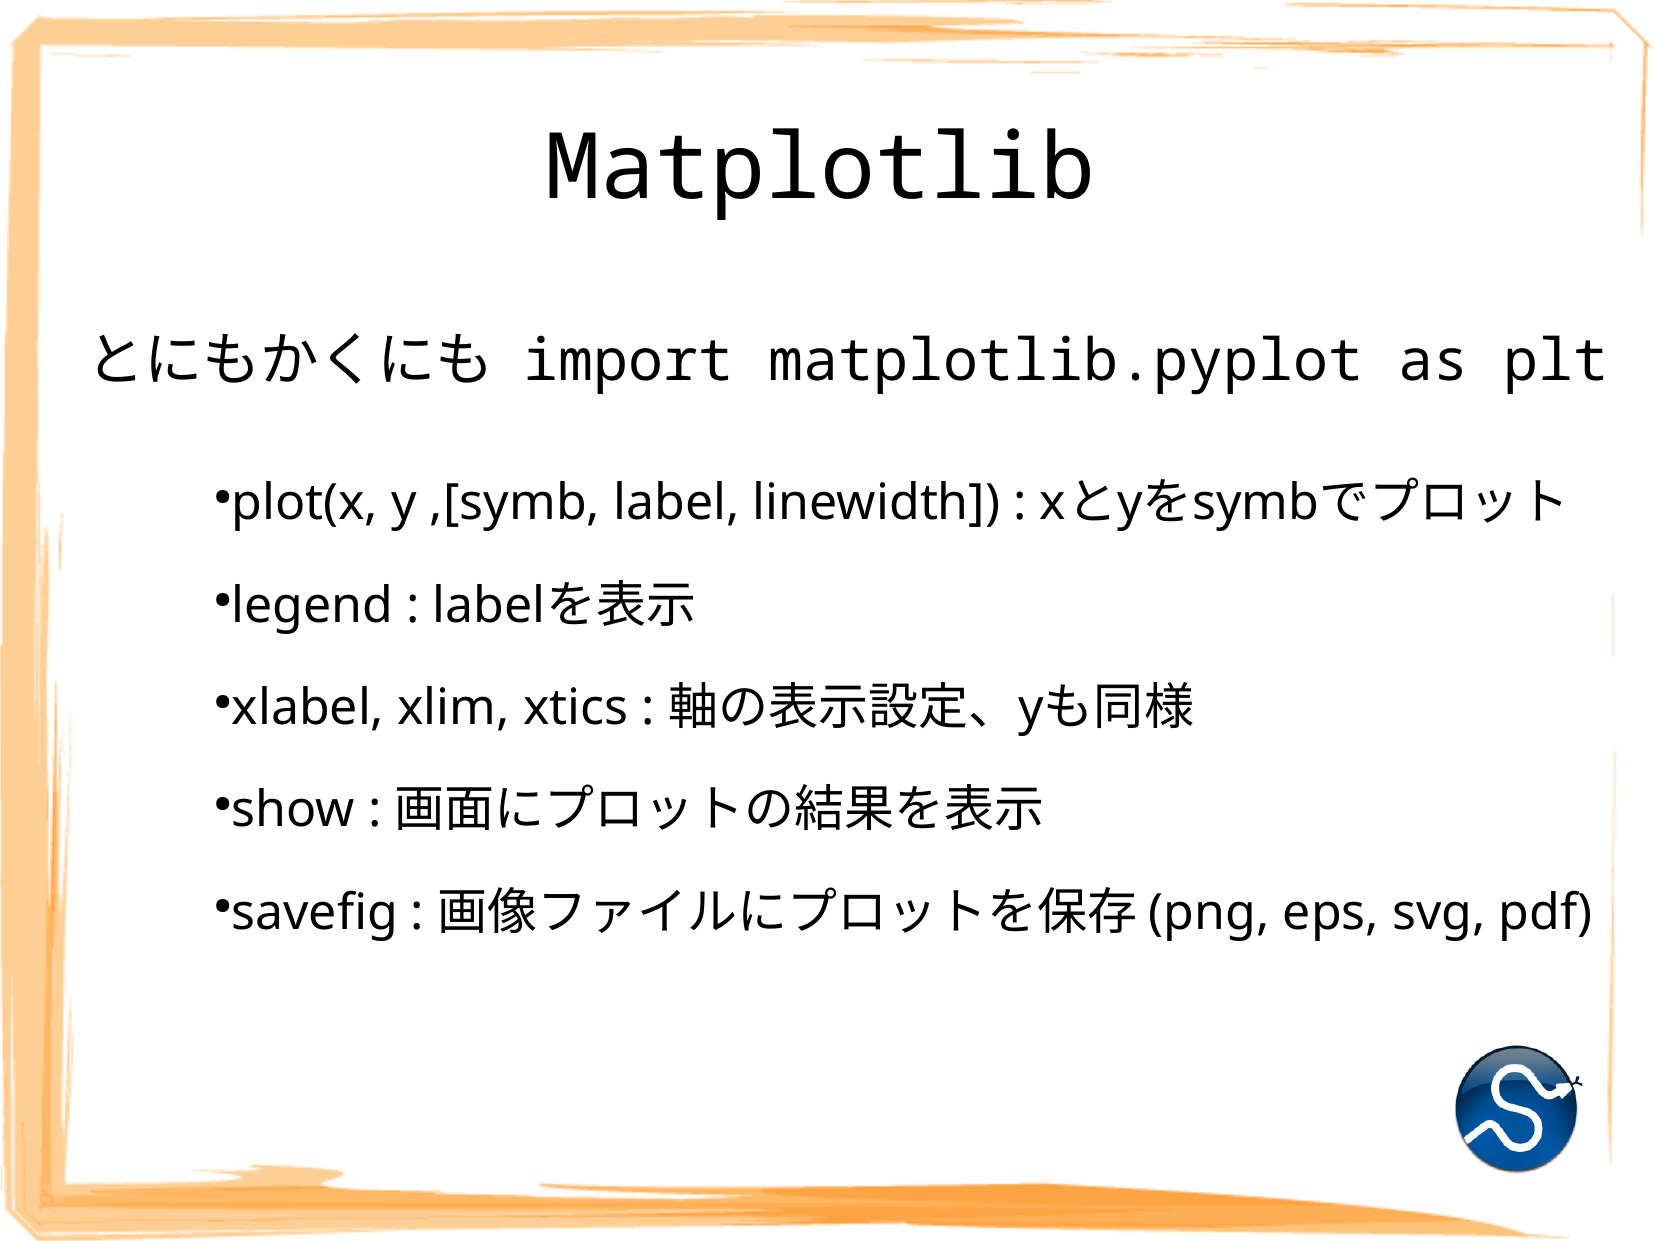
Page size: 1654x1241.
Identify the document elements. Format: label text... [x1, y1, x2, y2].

title Matplotlib [76, 59, 1565, 267]
picture [0, 0, 1654, 1241]
text_box とにもかくにも import matplotlib.pyplot as plt [71, 306, 1565, 384]
text_box plot(x, y ,[symb, label, linewidth]) : xとyをsymbでプロット legend : labelを表示 xlabel, xlim, xtics : 軸の表示設定、yも同様 show : 画面にプロットの結果を表示 savefig : 画像ファイルにプロットを保存 (png, eps, svg, pdf) [199, 454, 1527, 857]
